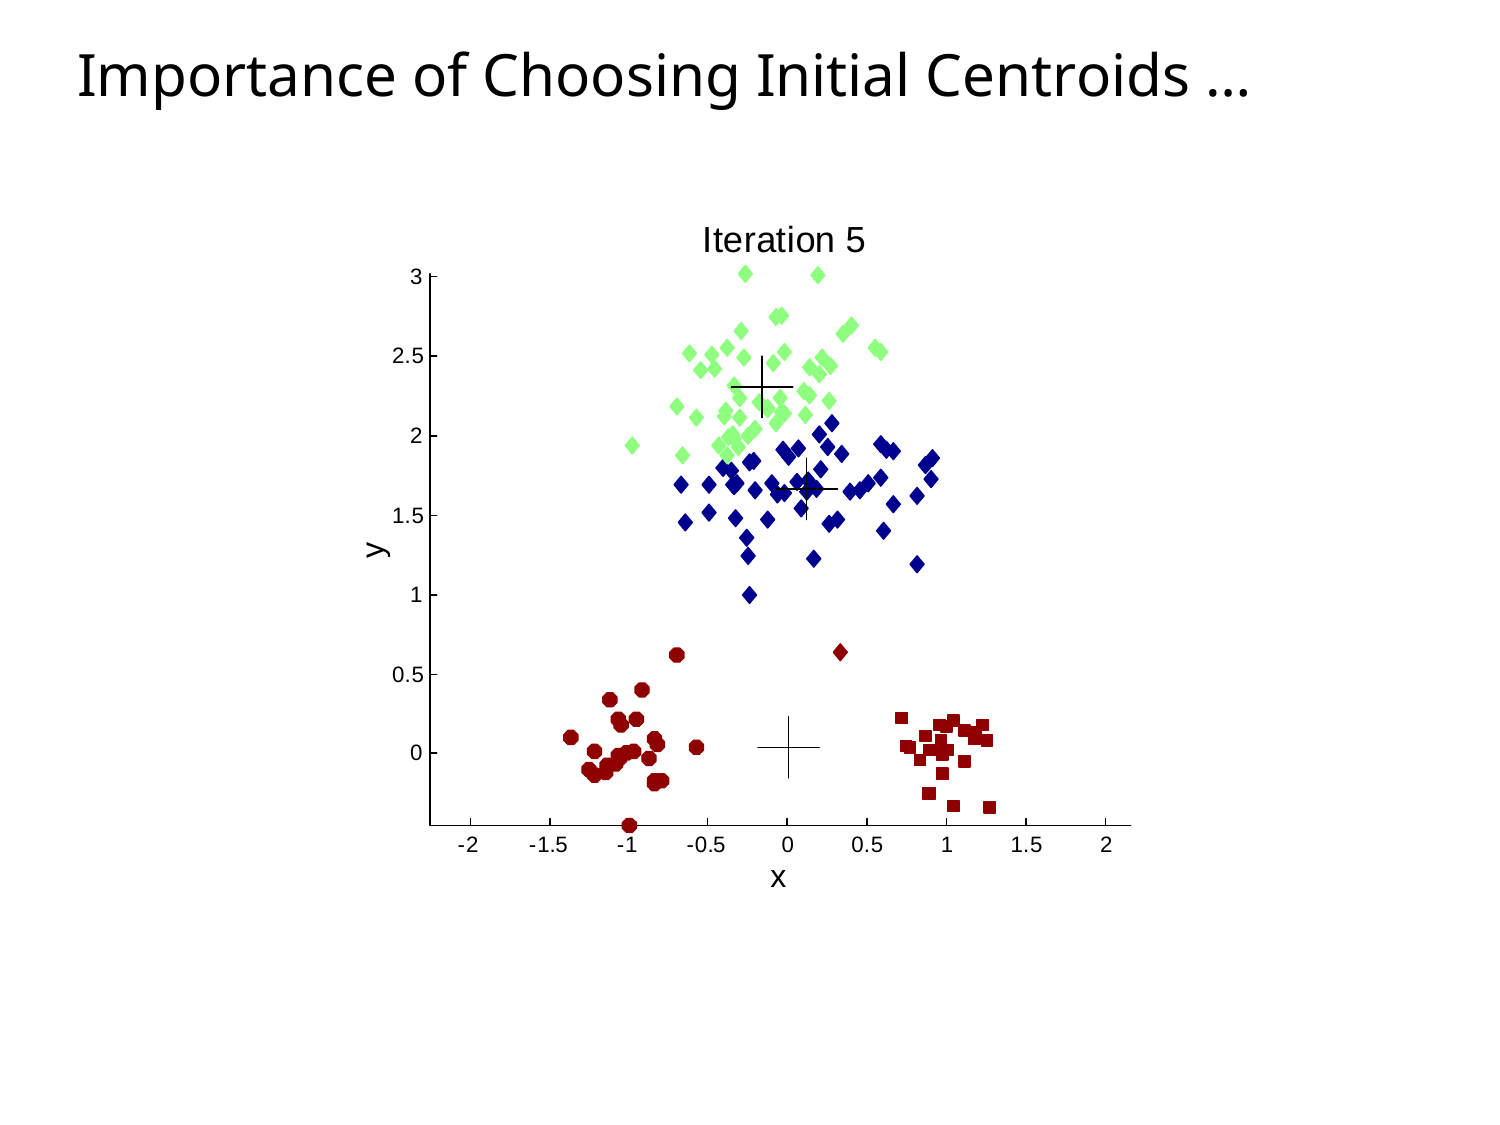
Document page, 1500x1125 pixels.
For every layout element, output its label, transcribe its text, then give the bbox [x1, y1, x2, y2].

picture [312, 222, 1220, 903]
text_box Importance of Choosing Initial Centroids … [62, 24, 1421, 116]
